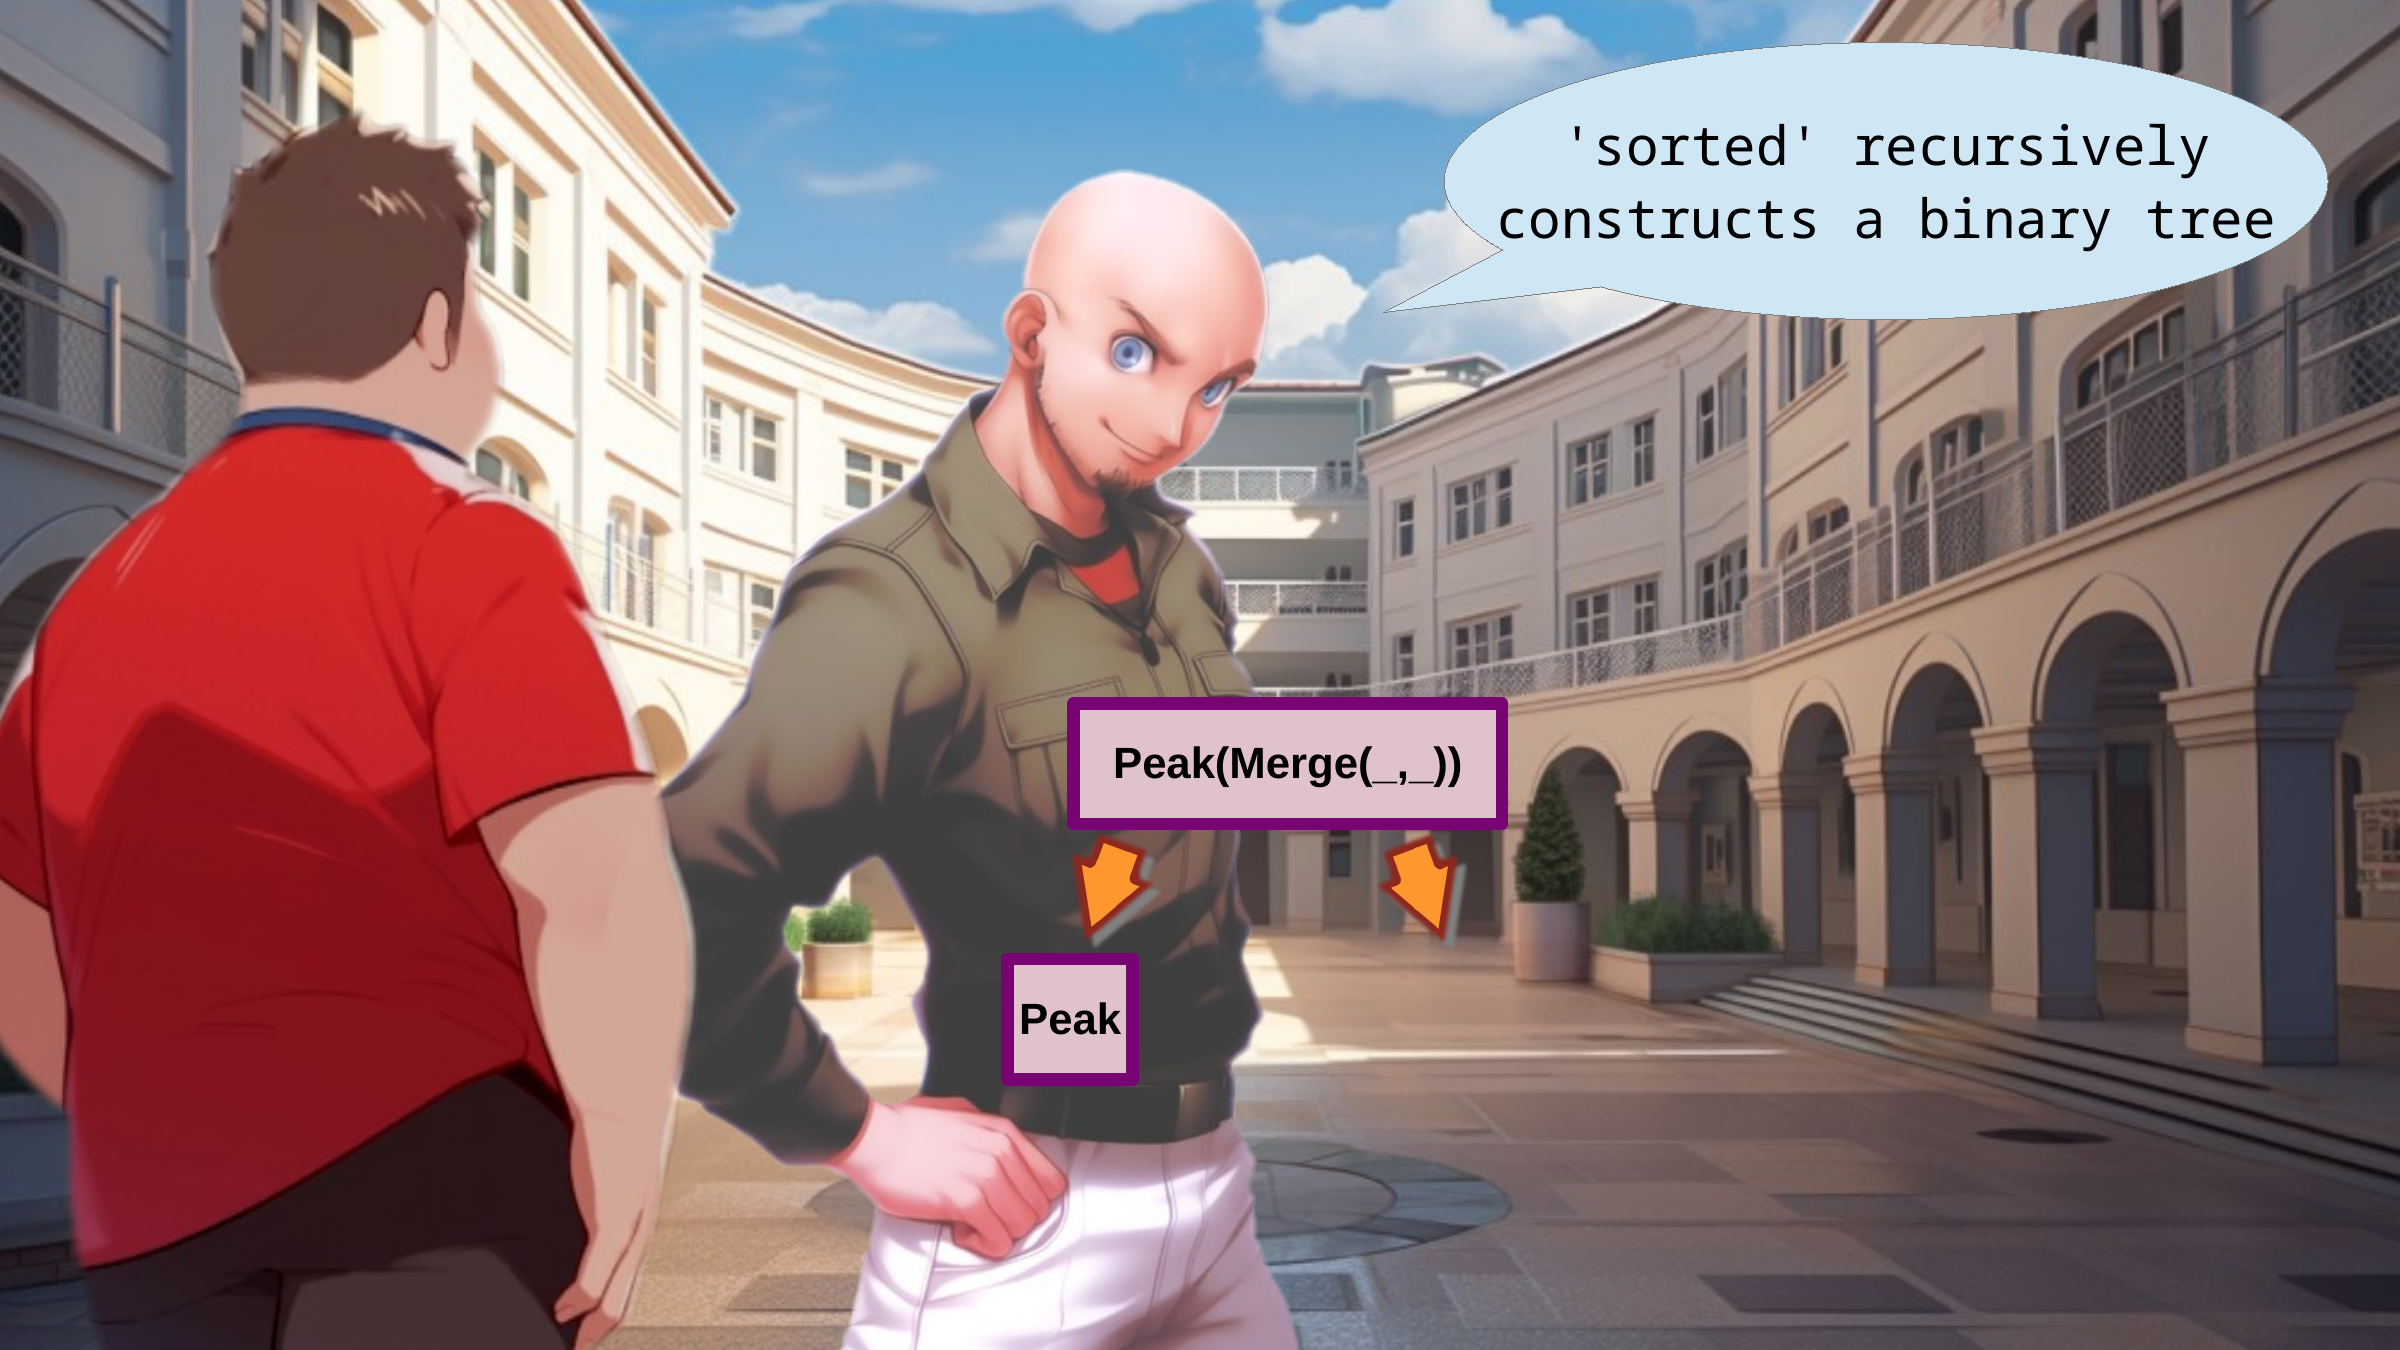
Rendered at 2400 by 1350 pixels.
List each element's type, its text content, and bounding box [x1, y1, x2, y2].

text_box [1394, 845, 1447, 926]
text_box [1082, 844, 1137, 924]
text_box 'sorted' recursively constructs a binary tree [1383, 42, 2329, 320]
picture [0, 0, 2400, 1350]
text_box Peak(Merge(_,_)) [1073, 703, 1503, 825]
text_box Peak [1007, 959, 1133, 1080]
